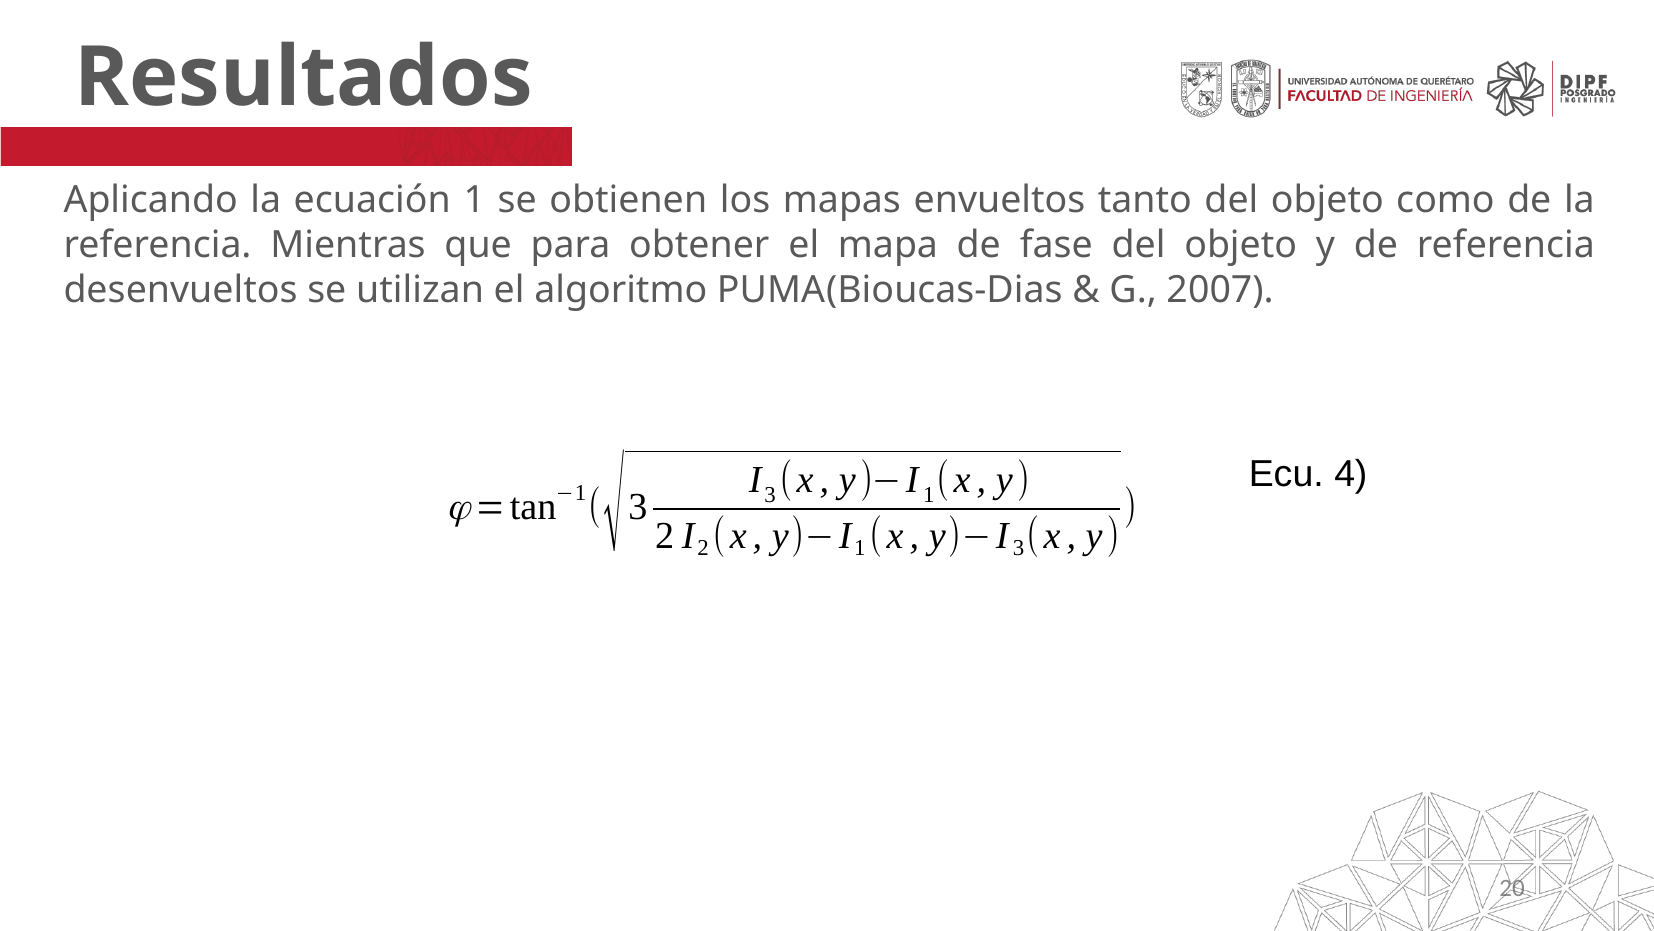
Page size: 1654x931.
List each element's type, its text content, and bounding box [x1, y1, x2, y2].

text_box Ecu. 4) [1234, 445, 1412, 544]
picture [1257, 781, 1654, 931]
chart [437, 448, 1146, 591]
picture [1176, 54, 1620, 133]
picture [0, 127, 572, 166]
text_box Aplicando la ecuación 1 se obtienen los mapas envueltos tanto del objeto como de la referencia. Mientras que para obtener el mapa de fase del objeto y de referencia desenvueltos se utilizan el algoritmo PUMA(Bioucas-Dias & G., 2007). [48, 167, 1612, 318]
text_box Resultados [54, 11, 572, 127]
